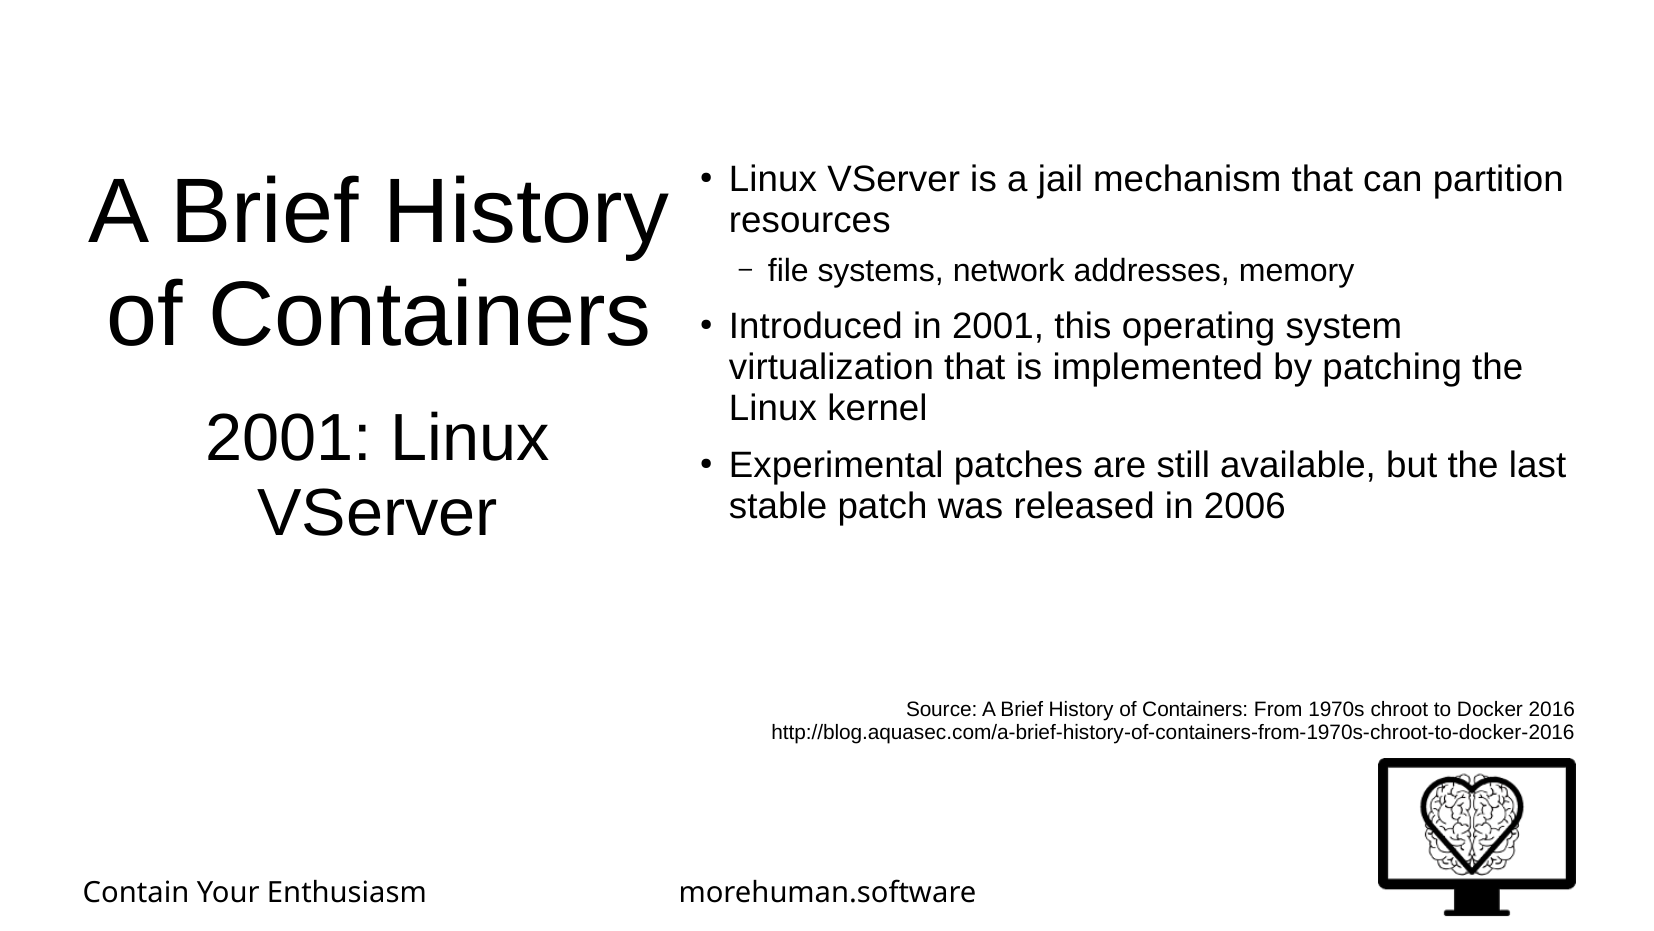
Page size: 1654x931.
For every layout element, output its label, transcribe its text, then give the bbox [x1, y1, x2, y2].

picture [1378, 775, 1576, 925]
list Linux VServer is a jail mechanism that can partition resources file systems, network addresses, memory Introduced in 2001, this operating system virtualization that is implemented by patching the Linux kernel Experimental patches are still available, but the last stable patch was released in 2006 [690, 157, 1572, 533]
title A Brief History of Containers [83, 154, 676, 371]
text_box 2001: Linux VServer [81, 400, 674, 705]
text_box Source: A Brief History of Containers: From 1970s chroot to Docker 2016 http://blog.aquasec.com/a-brief-history-of-containers-from-1970s-chroot-to-docker-2016 [734, 689, 1590, 775]
